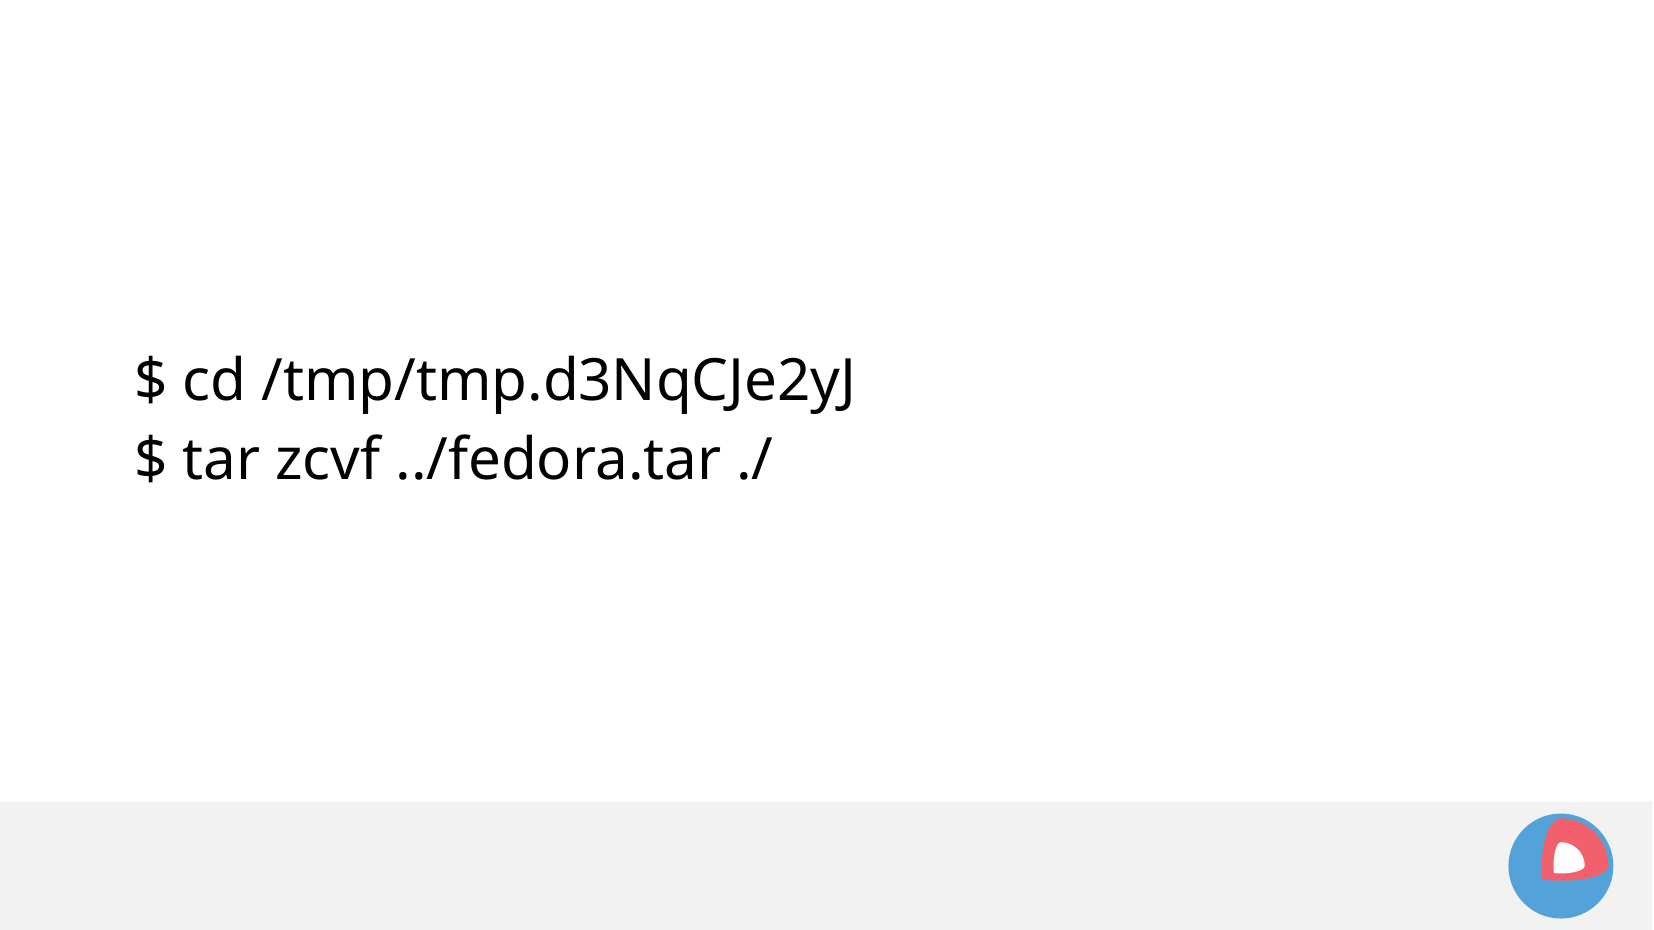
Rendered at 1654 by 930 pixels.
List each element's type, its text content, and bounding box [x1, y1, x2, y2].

text_box $ cd /tmp/tmp.d3NqCJe2yJ $ tar zcvf ../fedora.tar ./ [119, 330, 1573, 598]
